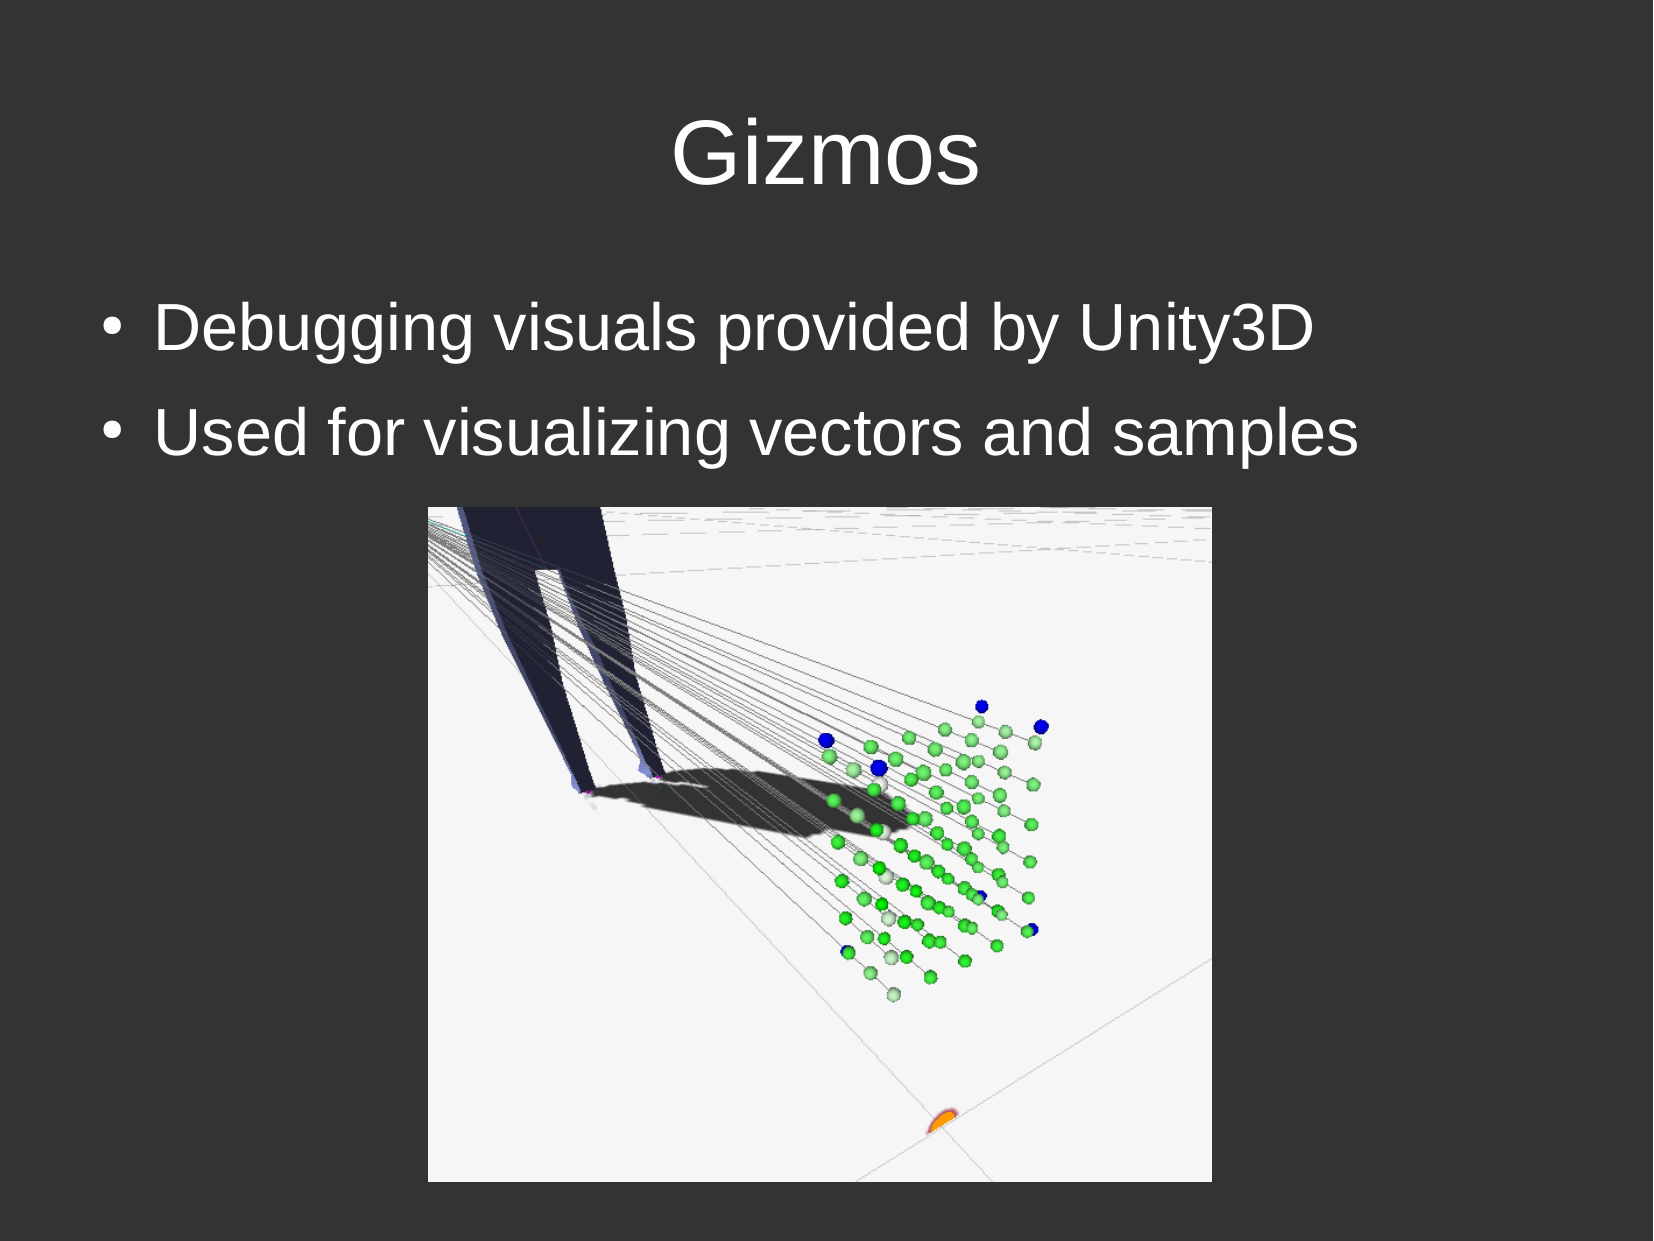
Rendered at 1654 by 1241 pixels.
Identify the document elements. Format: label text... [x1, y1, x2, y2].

title Gizmos [82, 49, 1571, 257]
list Debugging visuals provided by Unity3D Used for visualizing vectors and samples [82, 290, 1571, 1109]
picture [428, 507, 1212, 1182]
